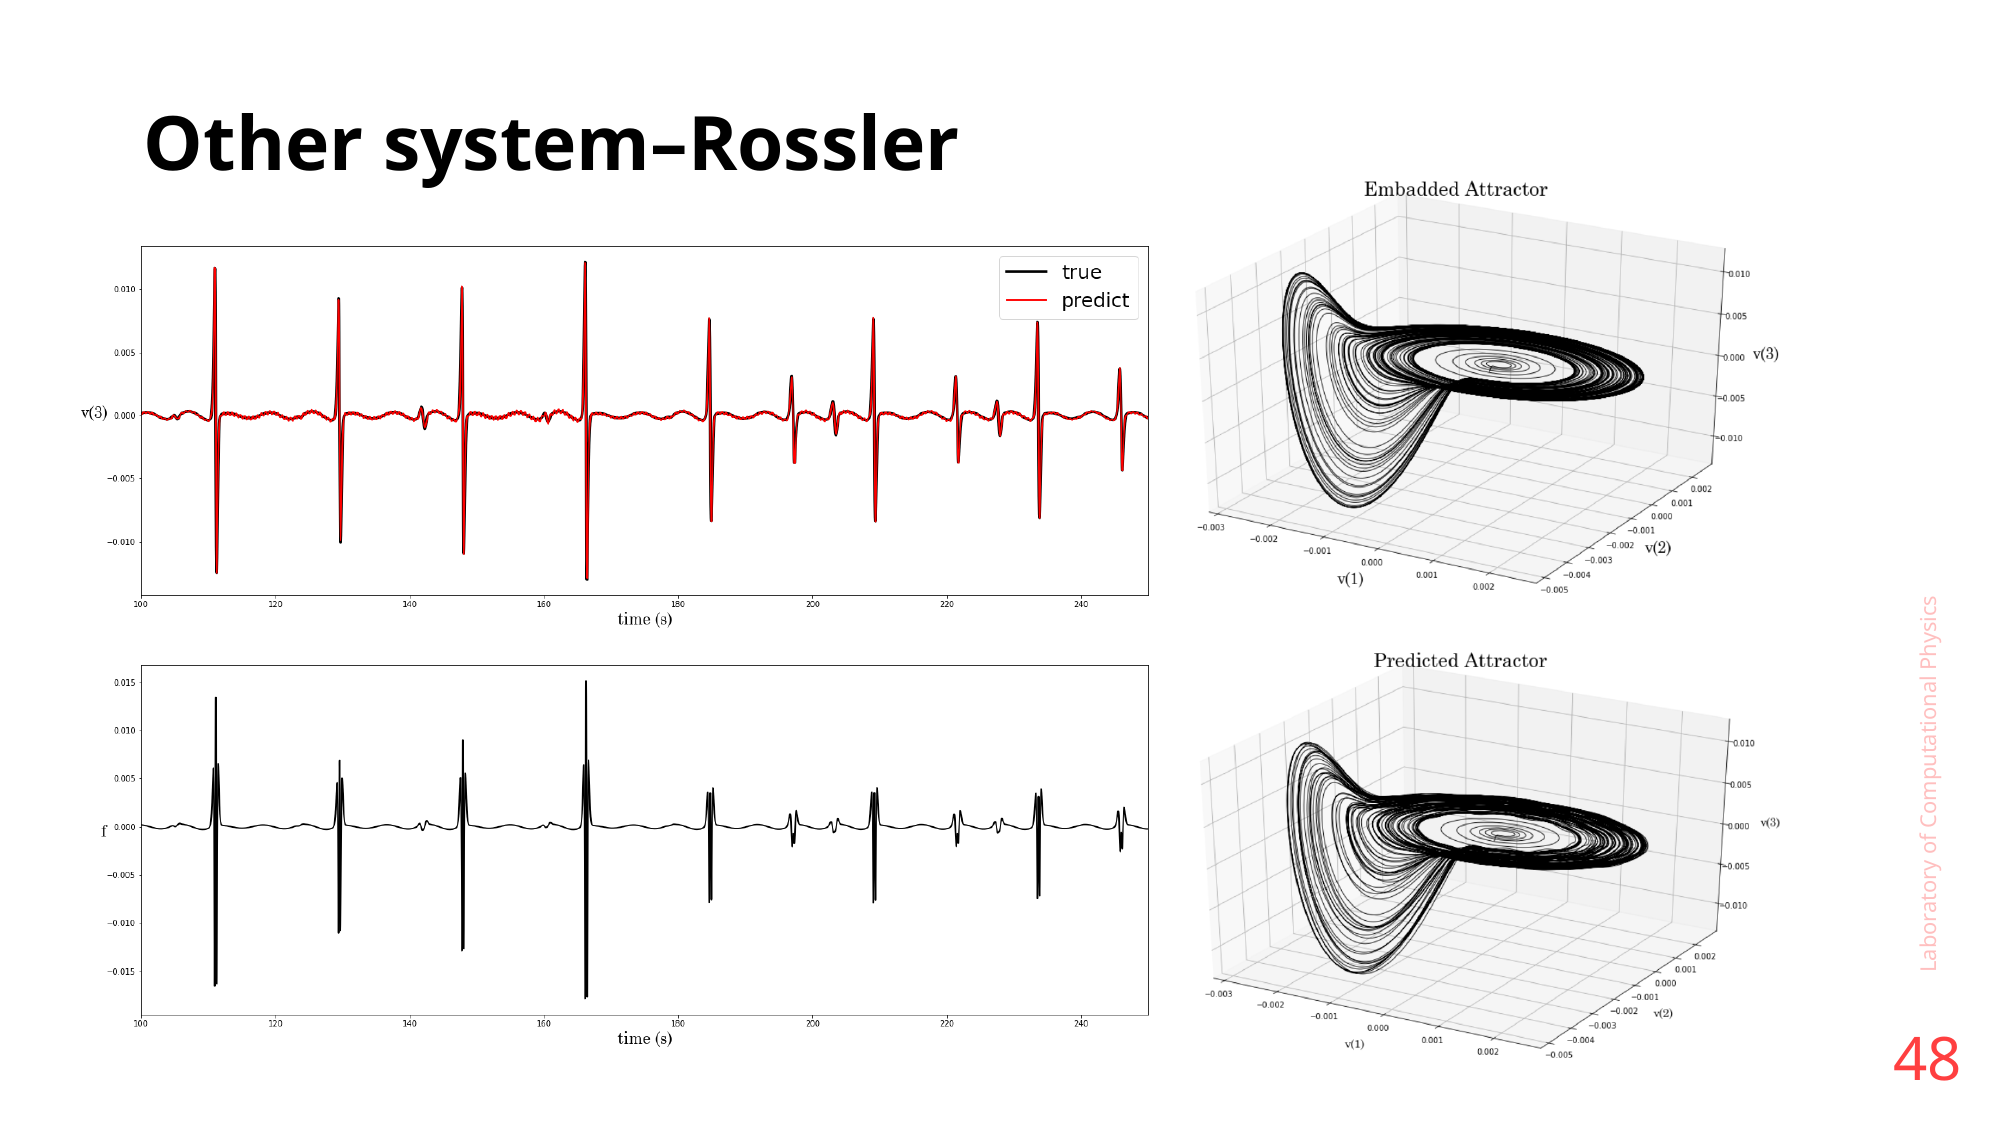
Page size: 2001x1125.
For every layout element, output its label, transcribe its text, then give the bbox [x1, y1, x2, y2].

picture [1186, 169, 1786, 601]
footer Laboratory of Computational Physics [1897, 400, 1958, 988]
title Other system–Rossler [128, 49, 1719, 195]
picture [75, 240, 1153, 1052]
slide_number 48 [1852, 1012, 2000, 1110]
picture [1191, 645, 1781, 1076]
